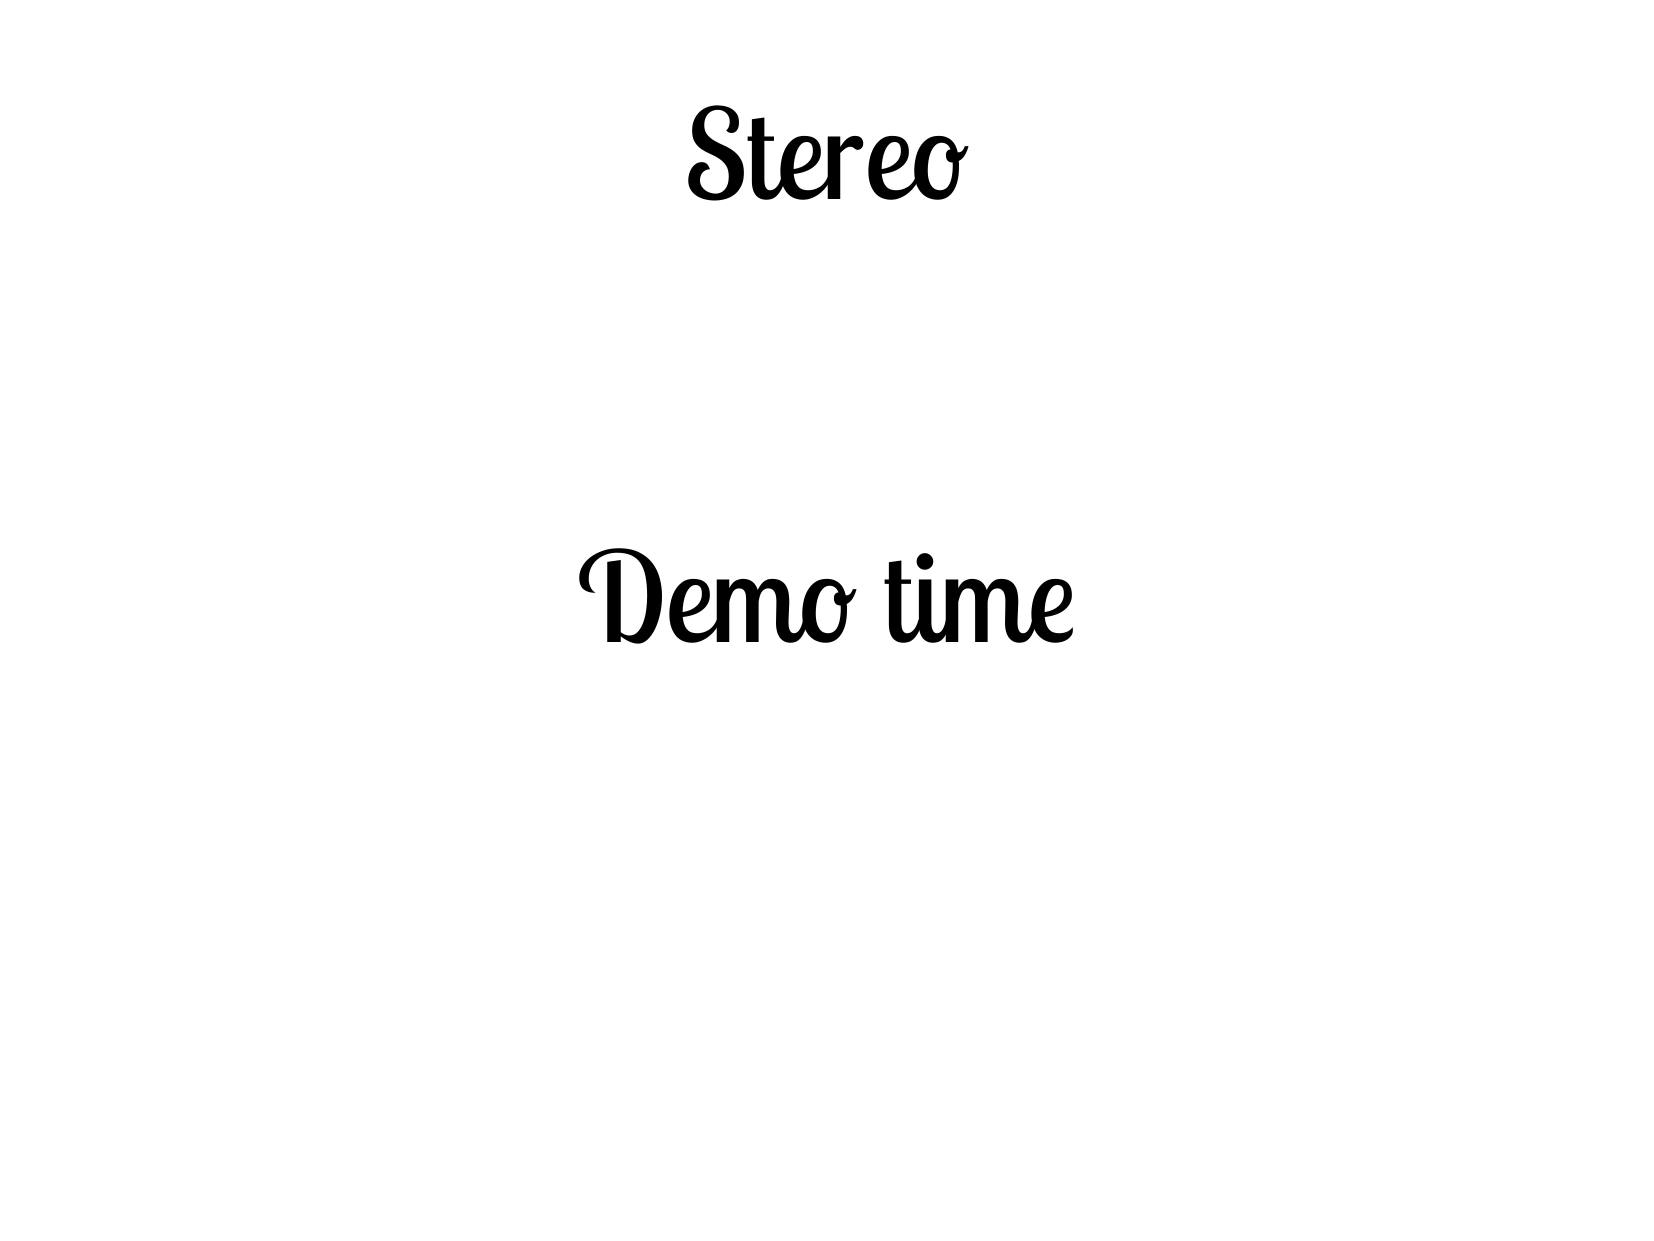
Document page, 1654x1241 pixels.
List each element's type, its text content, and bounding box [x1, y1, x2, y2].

title Demo time [82, 492, 1572, 700]
title Stereo [82, 49, 1571, 257]
